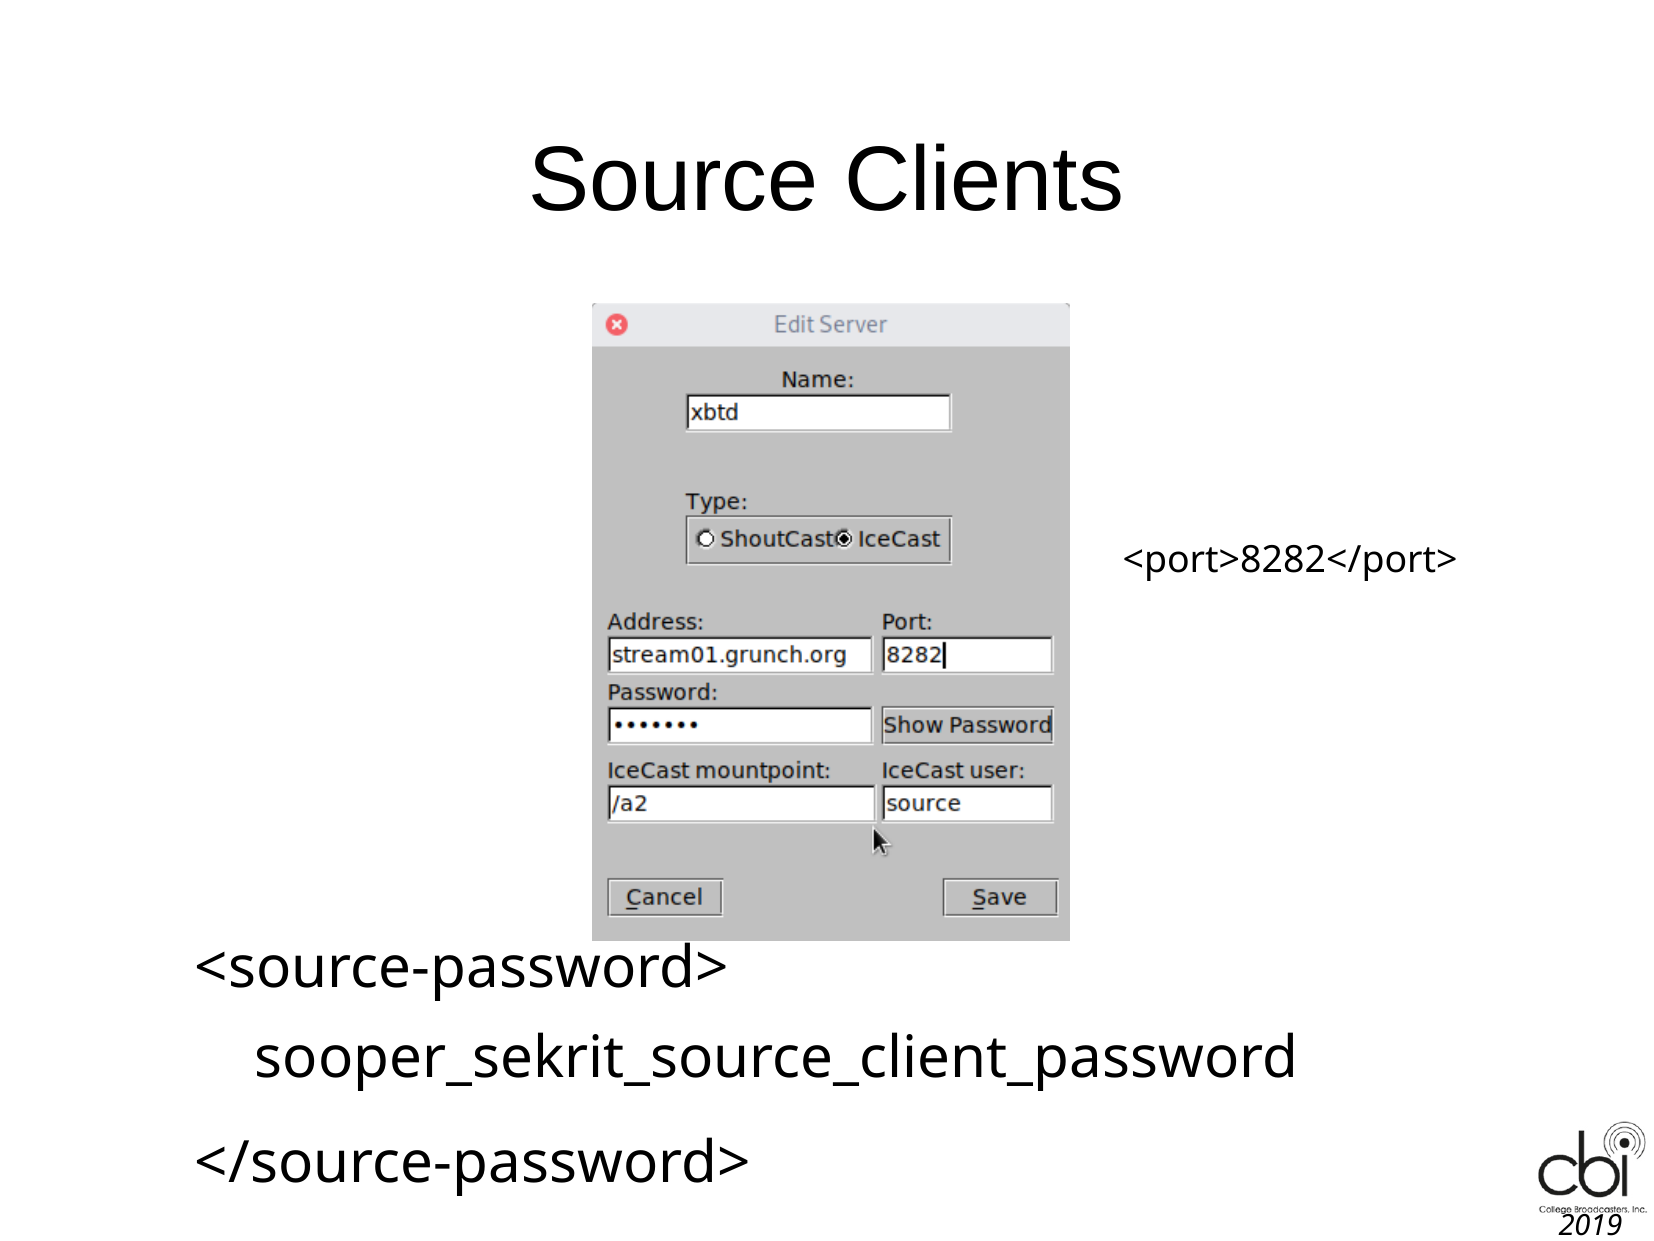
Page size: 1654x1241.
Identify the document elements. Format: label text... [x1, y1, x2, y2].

text_box sooper_sekrit_source_client_password [60, 1007, 1568, 1126]
picture [592, 303, 1070, 941]
text_box <port>8282</port> [1107, 525, 1546, 606]
picture [1529, 1120, 1654, 1216]
text_box </source-password> [60, 1112, 905, 1231]
text_box Source Clients [513, 120, 1140, 238]
text_box <source-password> [60, 917, 876, 1036]
